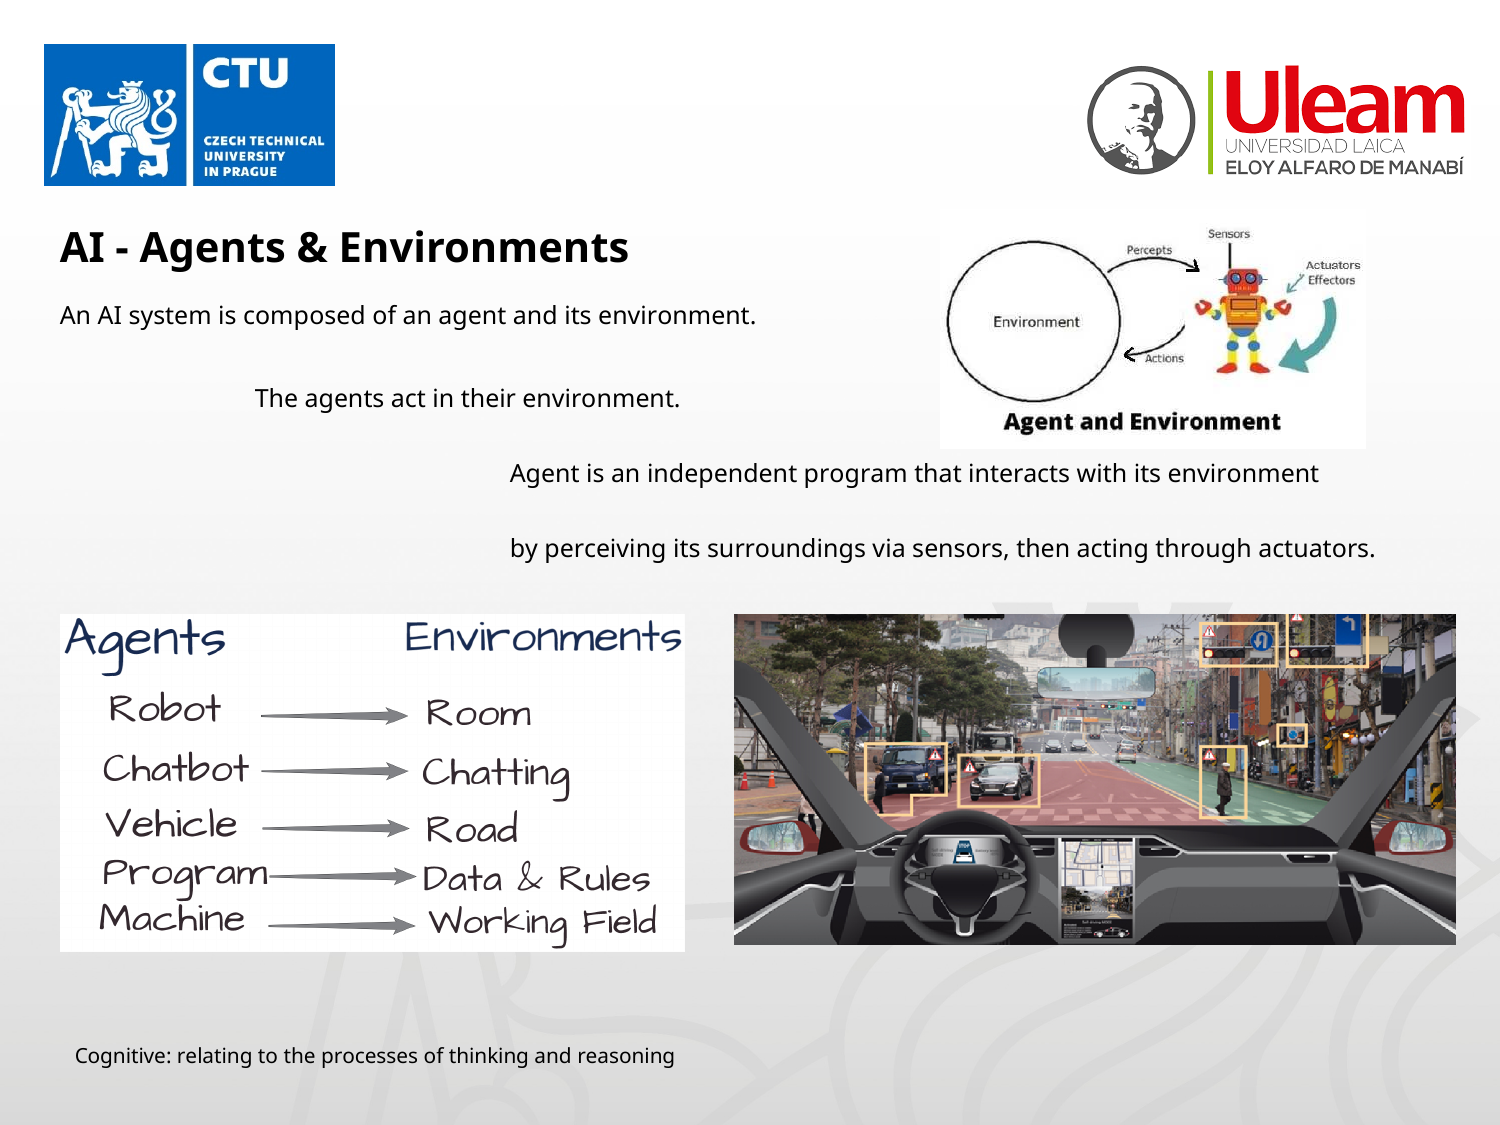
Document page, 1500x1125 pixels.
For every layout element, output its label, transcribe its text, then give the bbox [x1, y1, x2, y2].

text_box Cognitive: relating to the processes of thinking and reasoning [60, 1035, 796, 1100]
text_box Agent is an independent program that interacts with its environment by perceiving its surroundings via sensors, then acting through actuators. [495, 449, 1456, 571]
title AI - Agents & Environments [45, 212, 940, 292]
picture [0, 0, 1500, 1125]
text_box An AI system is composed of an agent and its environment. [45, 292, 940, 368]
text_box The agents act in their environment. [240, 375, 887, 452]
